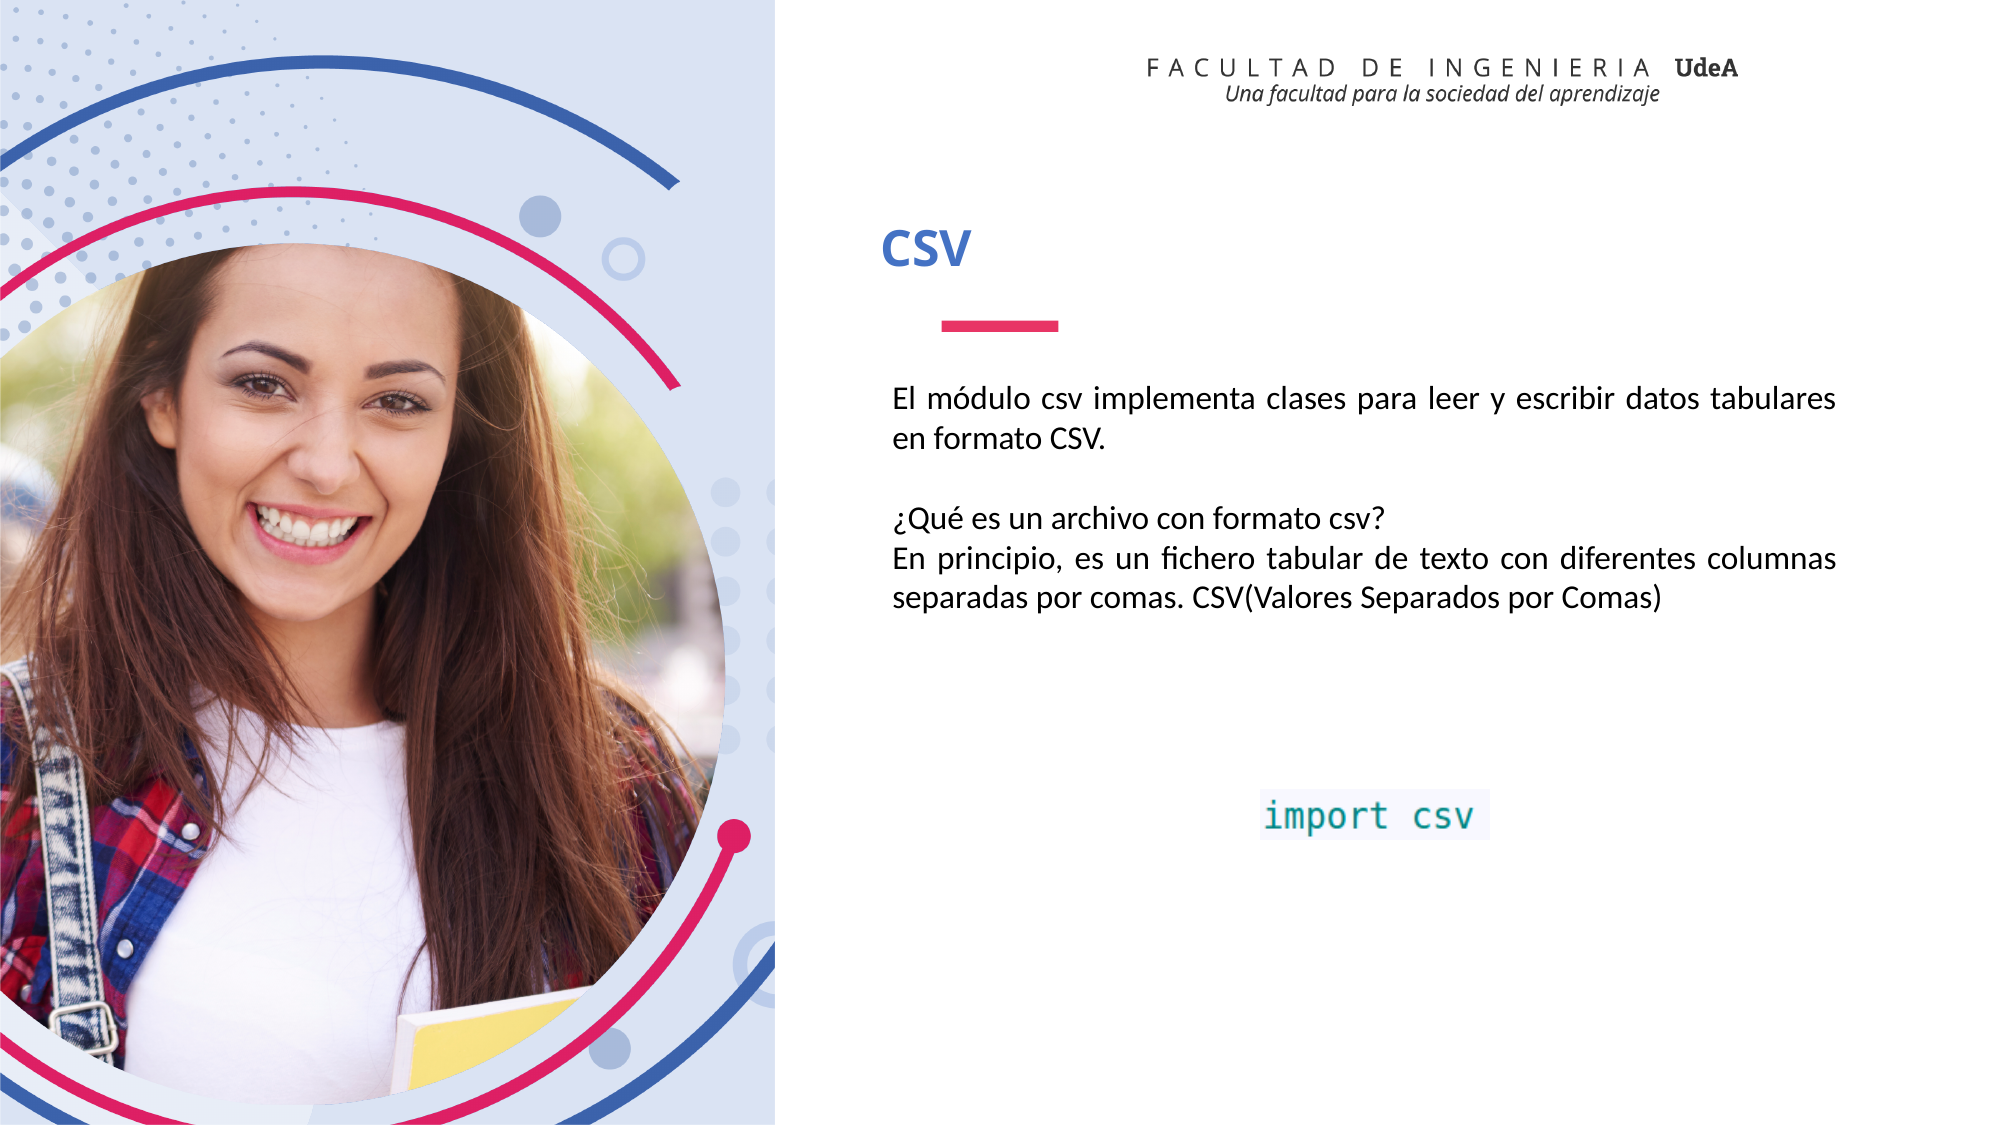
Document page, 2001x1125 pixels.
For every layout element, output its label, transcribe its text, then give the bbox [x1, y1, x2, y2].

picture [1260, 789, 1490, 841]
text_box El módulo csv implementa clases para leer y escribir datos tabulares en formato CSV. ¿Qué es un archivo con formato csv? En principio, es un fichero tabular de texto con diferentes columnas separadas por comas. CSV(Valores Separados por Comas) [877, 368, 1853, 624]
text_box CSV [865, 195, 1762, 306]
picture [0, 0, 775, 1125]
picture [1148, 57, 1738, 106]
